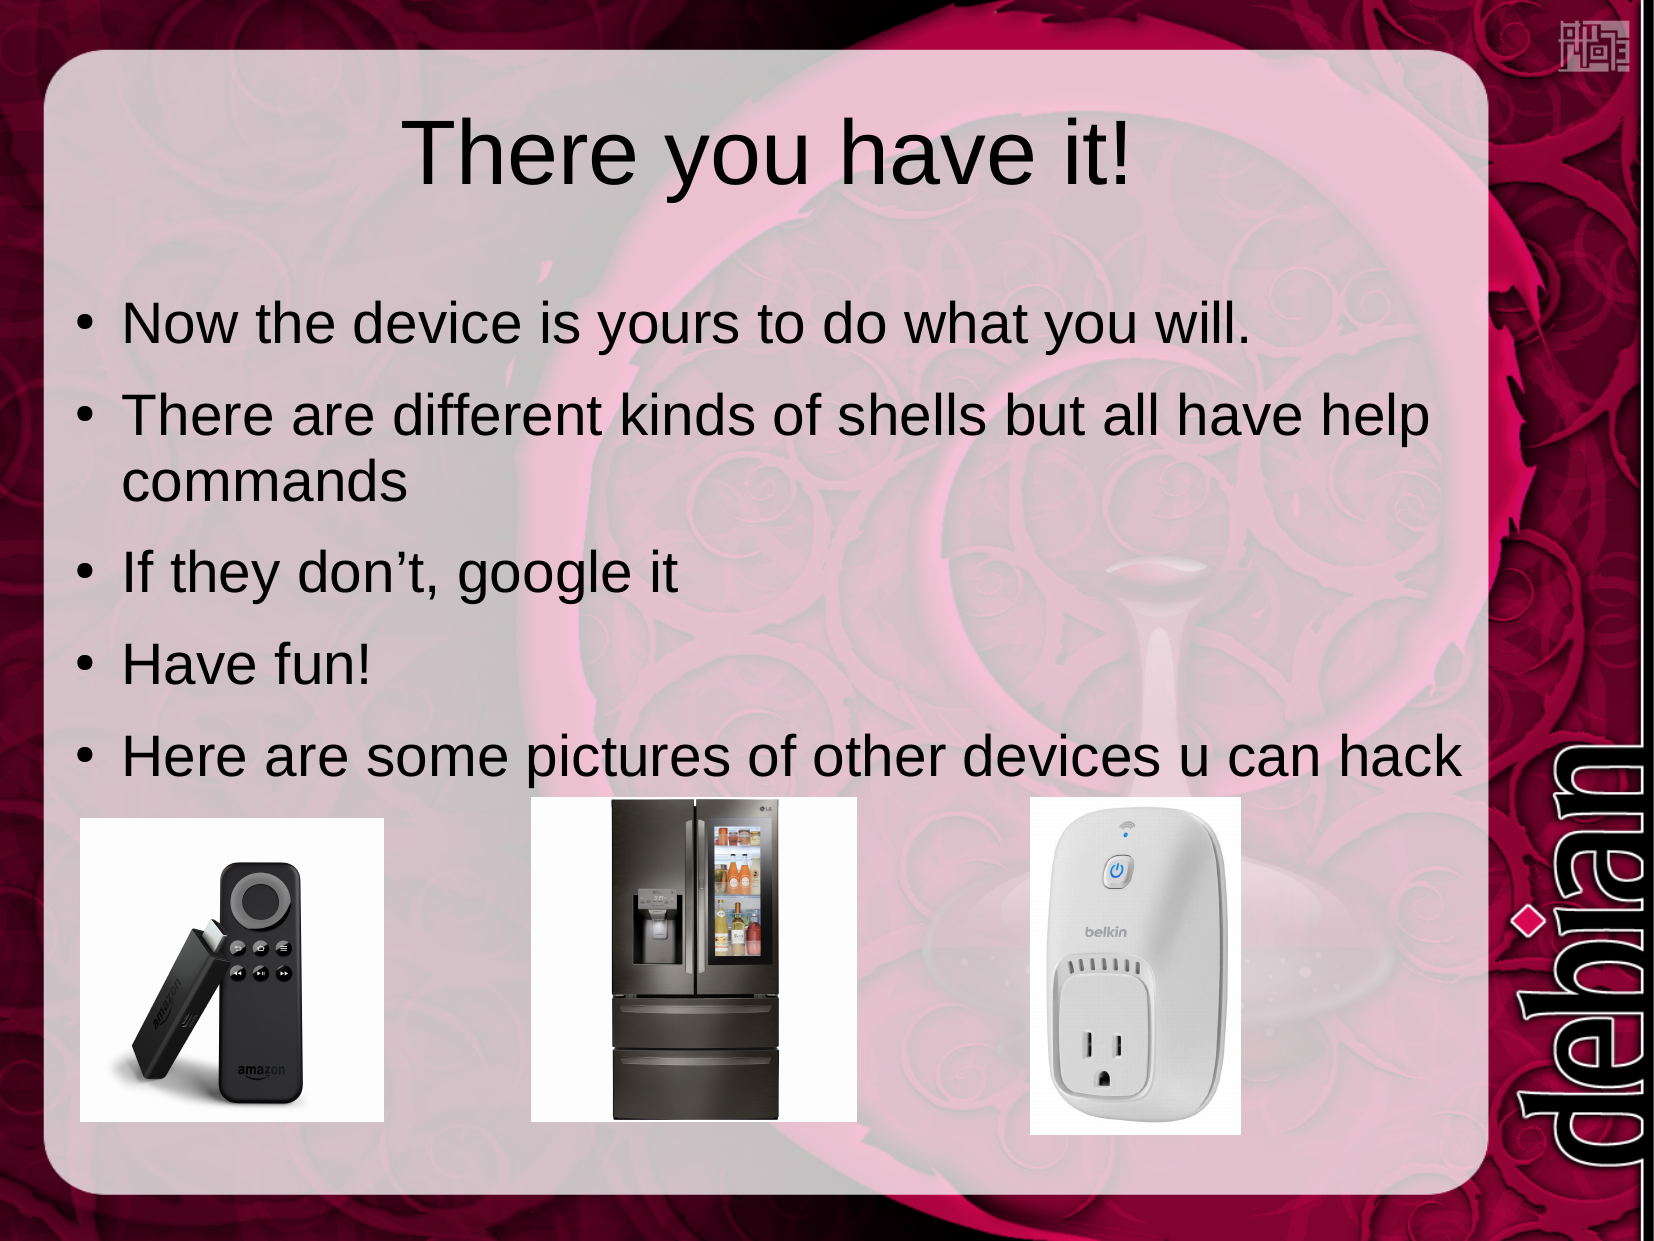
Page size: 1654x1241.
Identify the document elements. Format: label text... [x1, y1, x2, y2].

title There you have it! [59, 49, 1477, 257]
list Now the device is yours to do what you will. There are different kinds of shells but all have help commands If they don’t, google it Have fun! Here are some pictures of other devices u can hack [59, 290, 1477, 798]
picture [0, 0, 1654, 1241]
